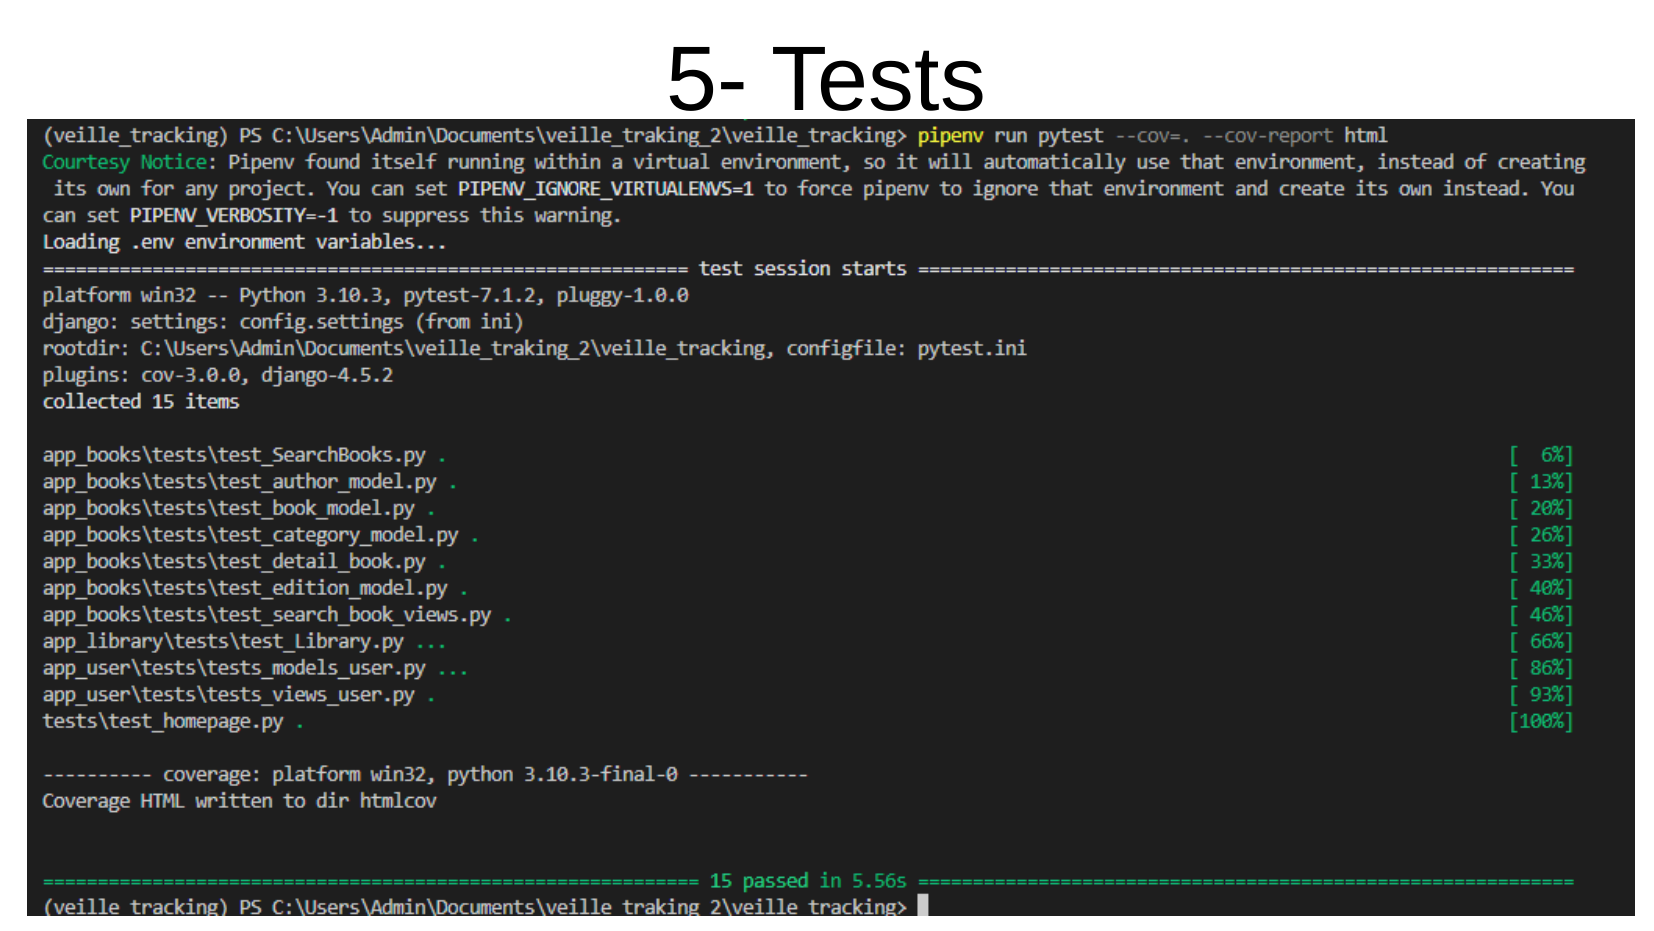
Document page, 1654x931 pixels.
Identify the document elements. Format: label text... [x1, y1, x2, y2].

title 5- Tests [82, 27, 1571, 119]
picture [27, 119, 1636, 916]
